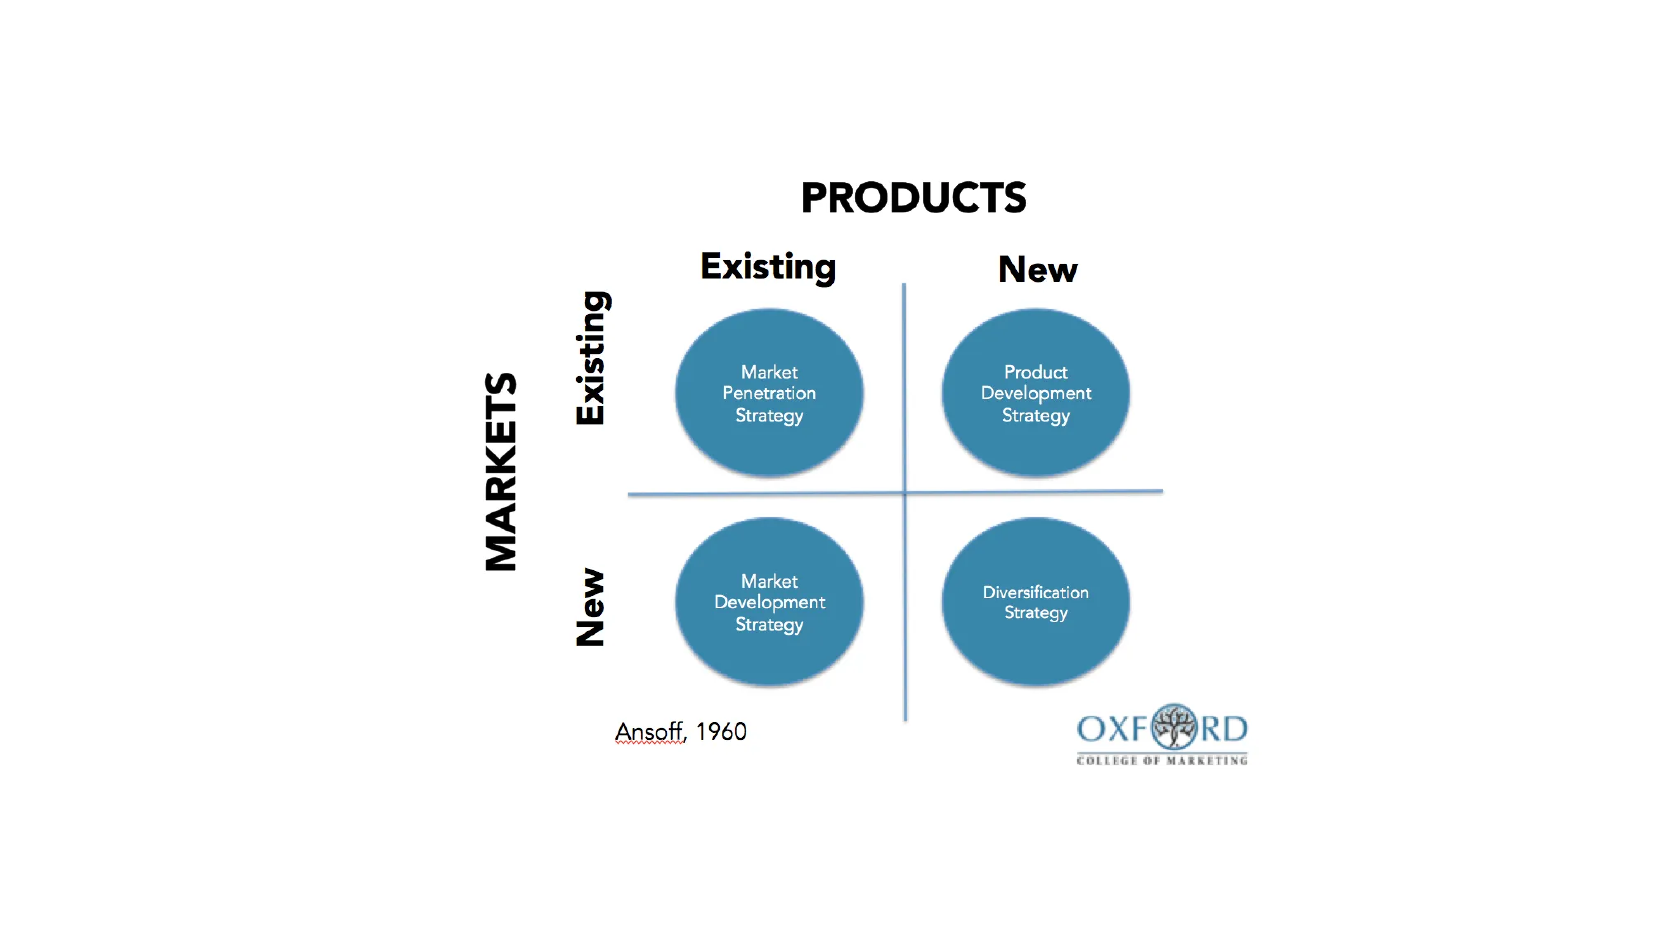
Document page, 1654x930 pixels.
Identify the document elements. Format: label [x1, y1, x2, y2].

picture [453, 117, 1313, 788]
